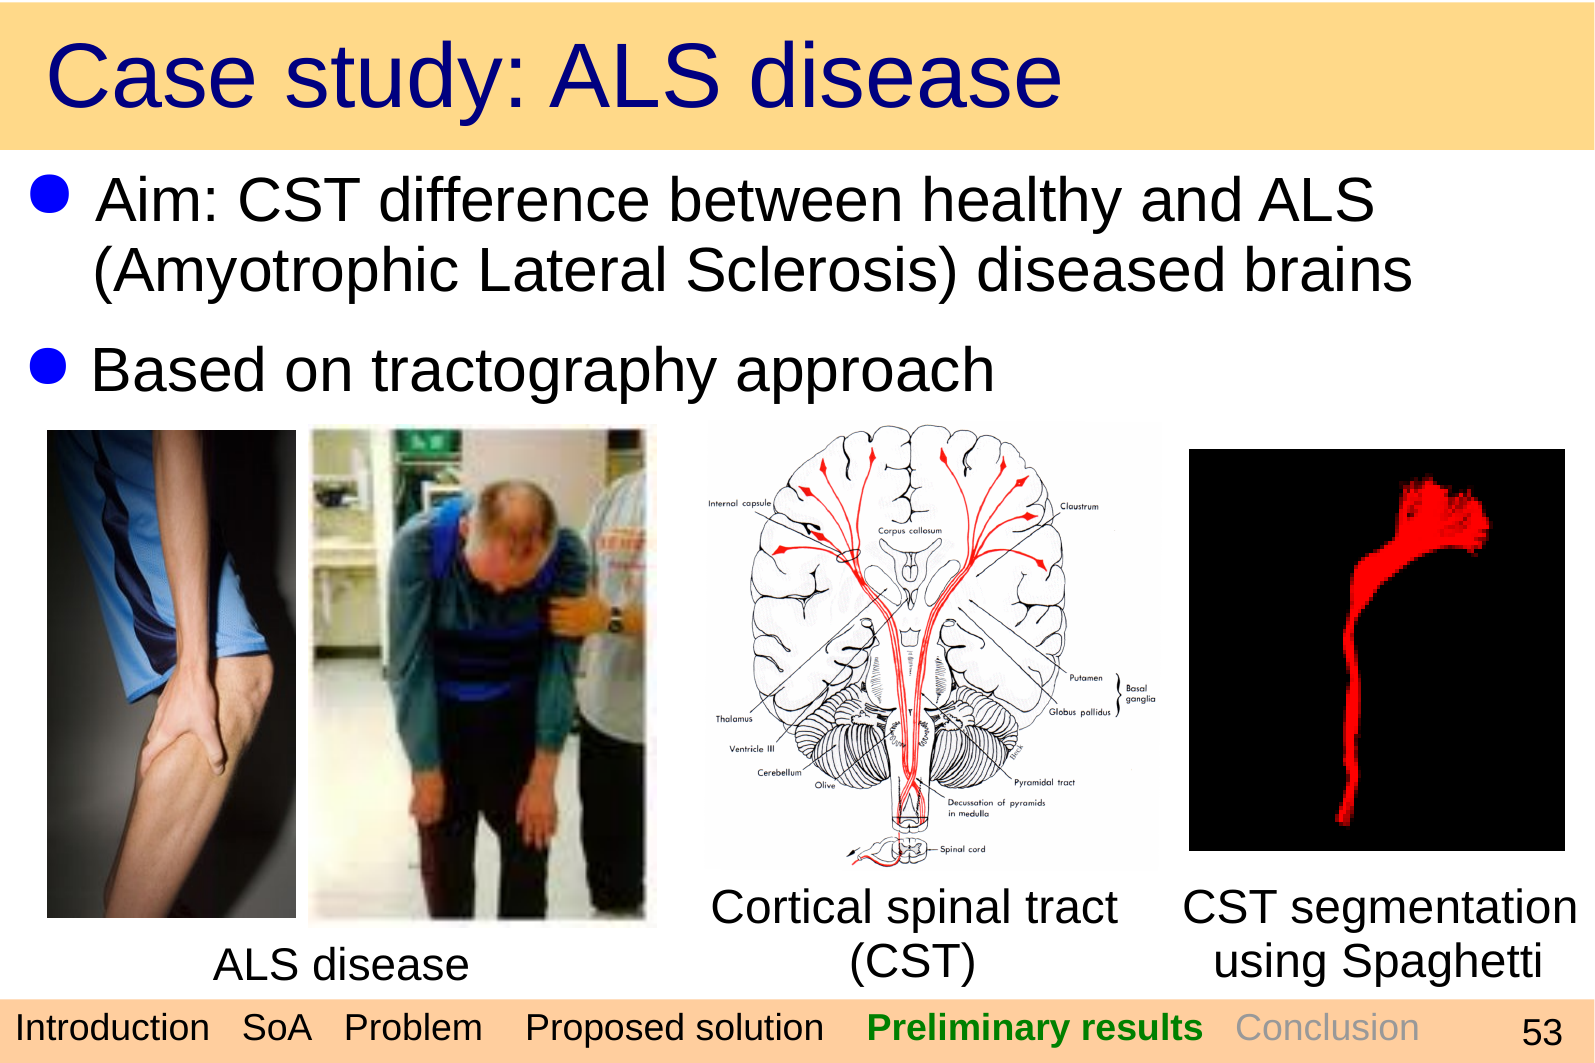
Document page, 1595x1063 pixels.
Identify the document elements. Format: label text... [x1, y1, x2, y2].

picture [704, 420, 1162, 871]
picture [308, 424, 657, 928]
list CST segmentation using Spaghetti [1105, 880, 1595, 988]
title Case study: ALS disease [0, 2, 1595, 150]
list ALS disease [15, 939, 668, 1003]
picture [1189, 449, 1565, 851]
text_box Introduction SoA Problem Proposed solution Preliminary results Conclusion [0, 999, 1595, 1063]
text_box <number> [1377, 1003, 1579, 1063]
picture [47, 430, 296, 919]
list Cortical spinal tract (CST) [631, 880, 1105, 988]
list Aim: CST difference between healthy and ALS (Amyotrophic Lateral Sclerosis) diseased brains Based on tractography approach [23, 160, 1593, 405]
